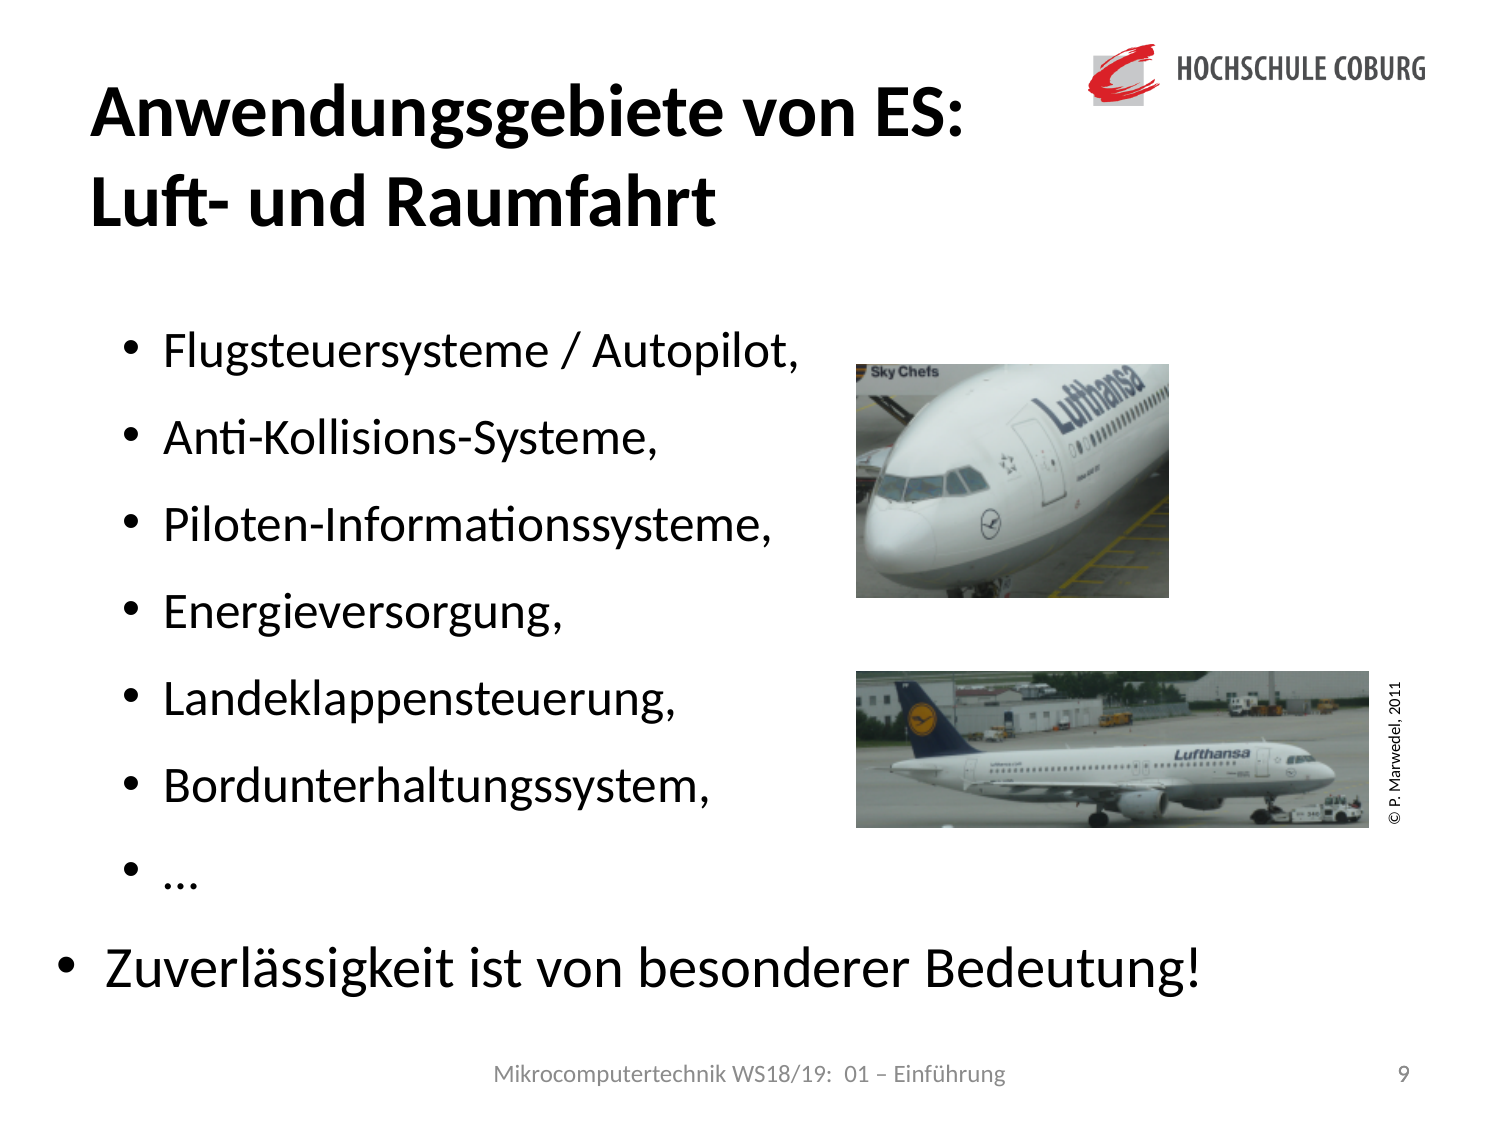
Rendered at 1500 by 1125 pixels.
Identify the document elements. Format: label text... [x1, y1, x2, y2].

text_box Flugsteuersysteme / Autopilot, Anti-Kollisions-Systeme, Piloten-Informationssysteme, Energieversorgung, Landeklappensteuerung, Bordunterhaltungssystem, … Zuverlässigkeit ist von besonderer Bedeutung! [41, 308, 1292, 1013]
title Anwendungsgebiete von ES: Luft- und Raumfahrt [75, 45, 1425, 259]
picture [856, 671, 1369, 829]
text_box © P. Marwedel, 2011 [1375, 666, 1411, 840]
picture [856, 364, 1169, 598]
picture [1088, 44, 1425, 106]
slide_number <number> [1074, 1042, 1425, 1103]
